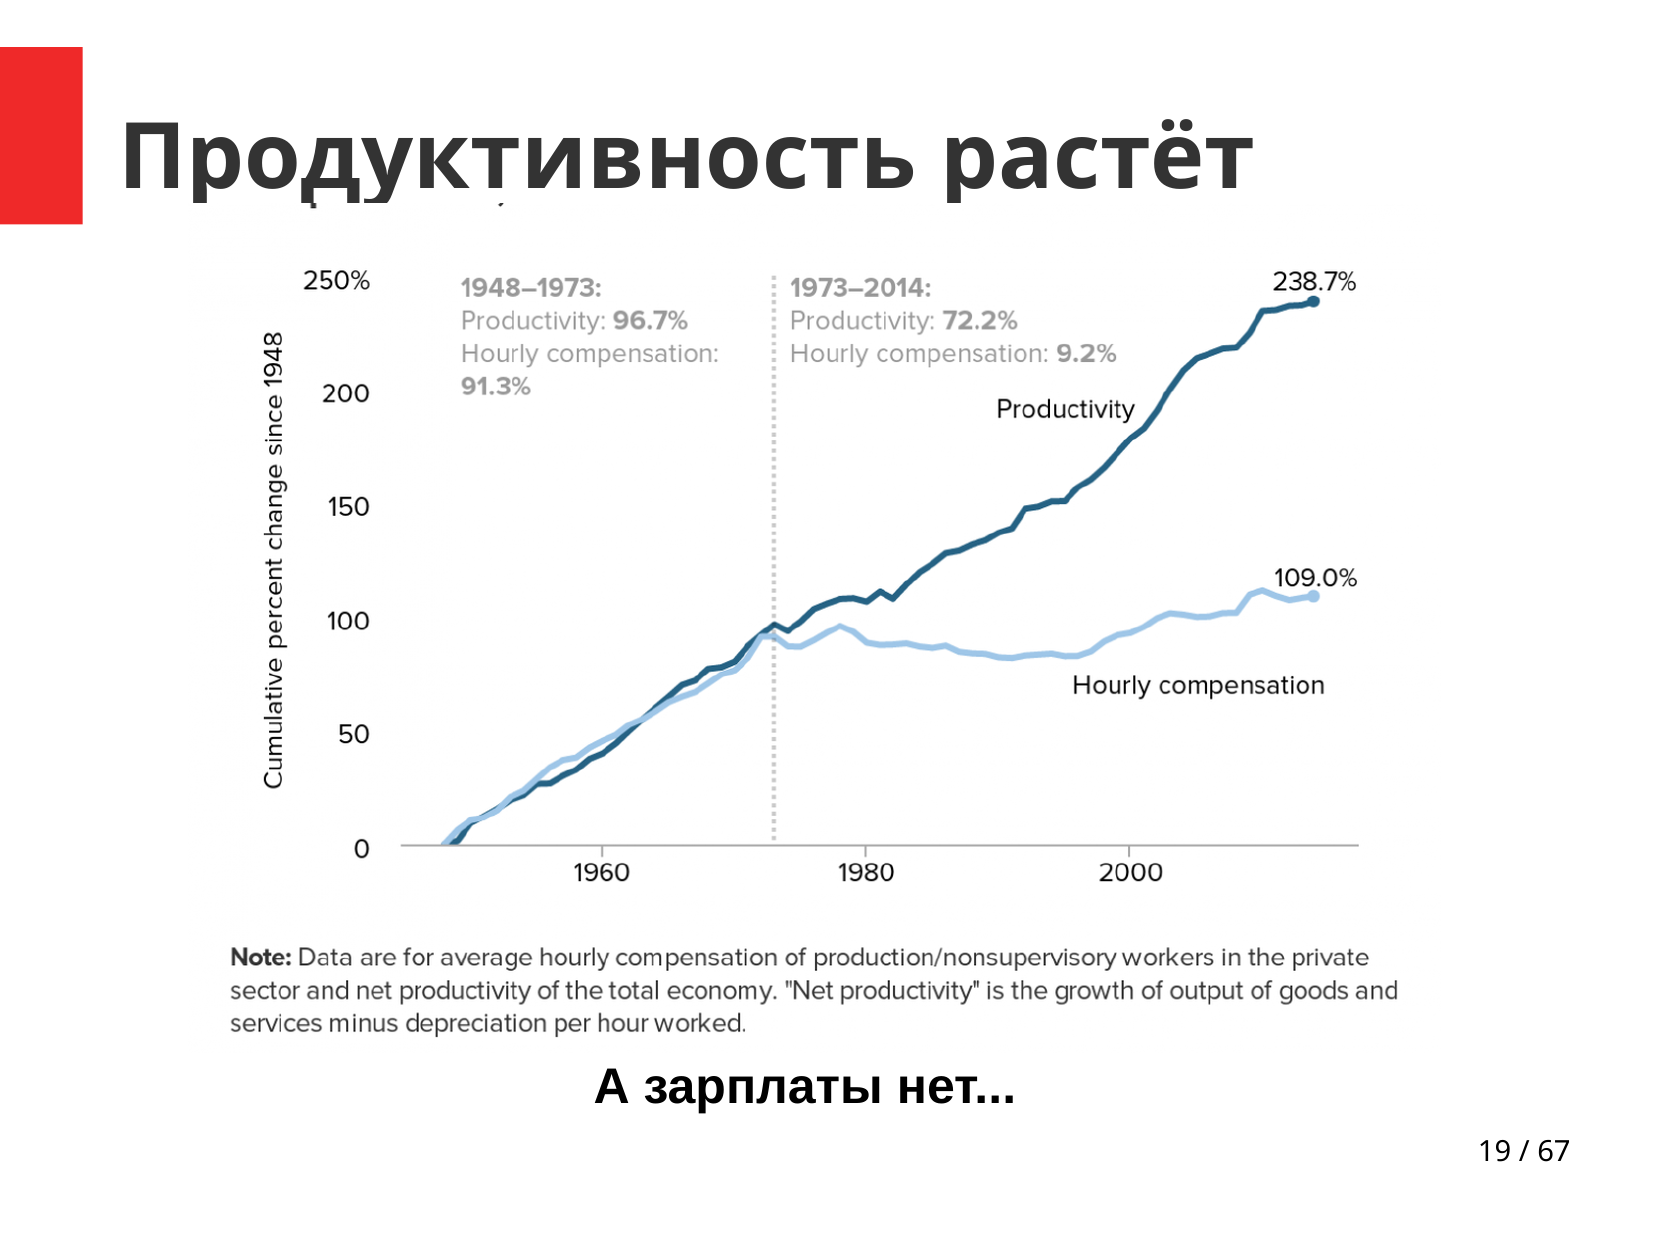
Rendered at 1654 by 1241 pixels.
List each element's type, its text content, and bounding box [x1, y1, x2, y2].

text_box А зарплаты нет... [578, 1051, 1123, 1178]
title Продуктивность растёт [118, 49, 1571, 257]
picture [188, 203, 1441, 1053]
